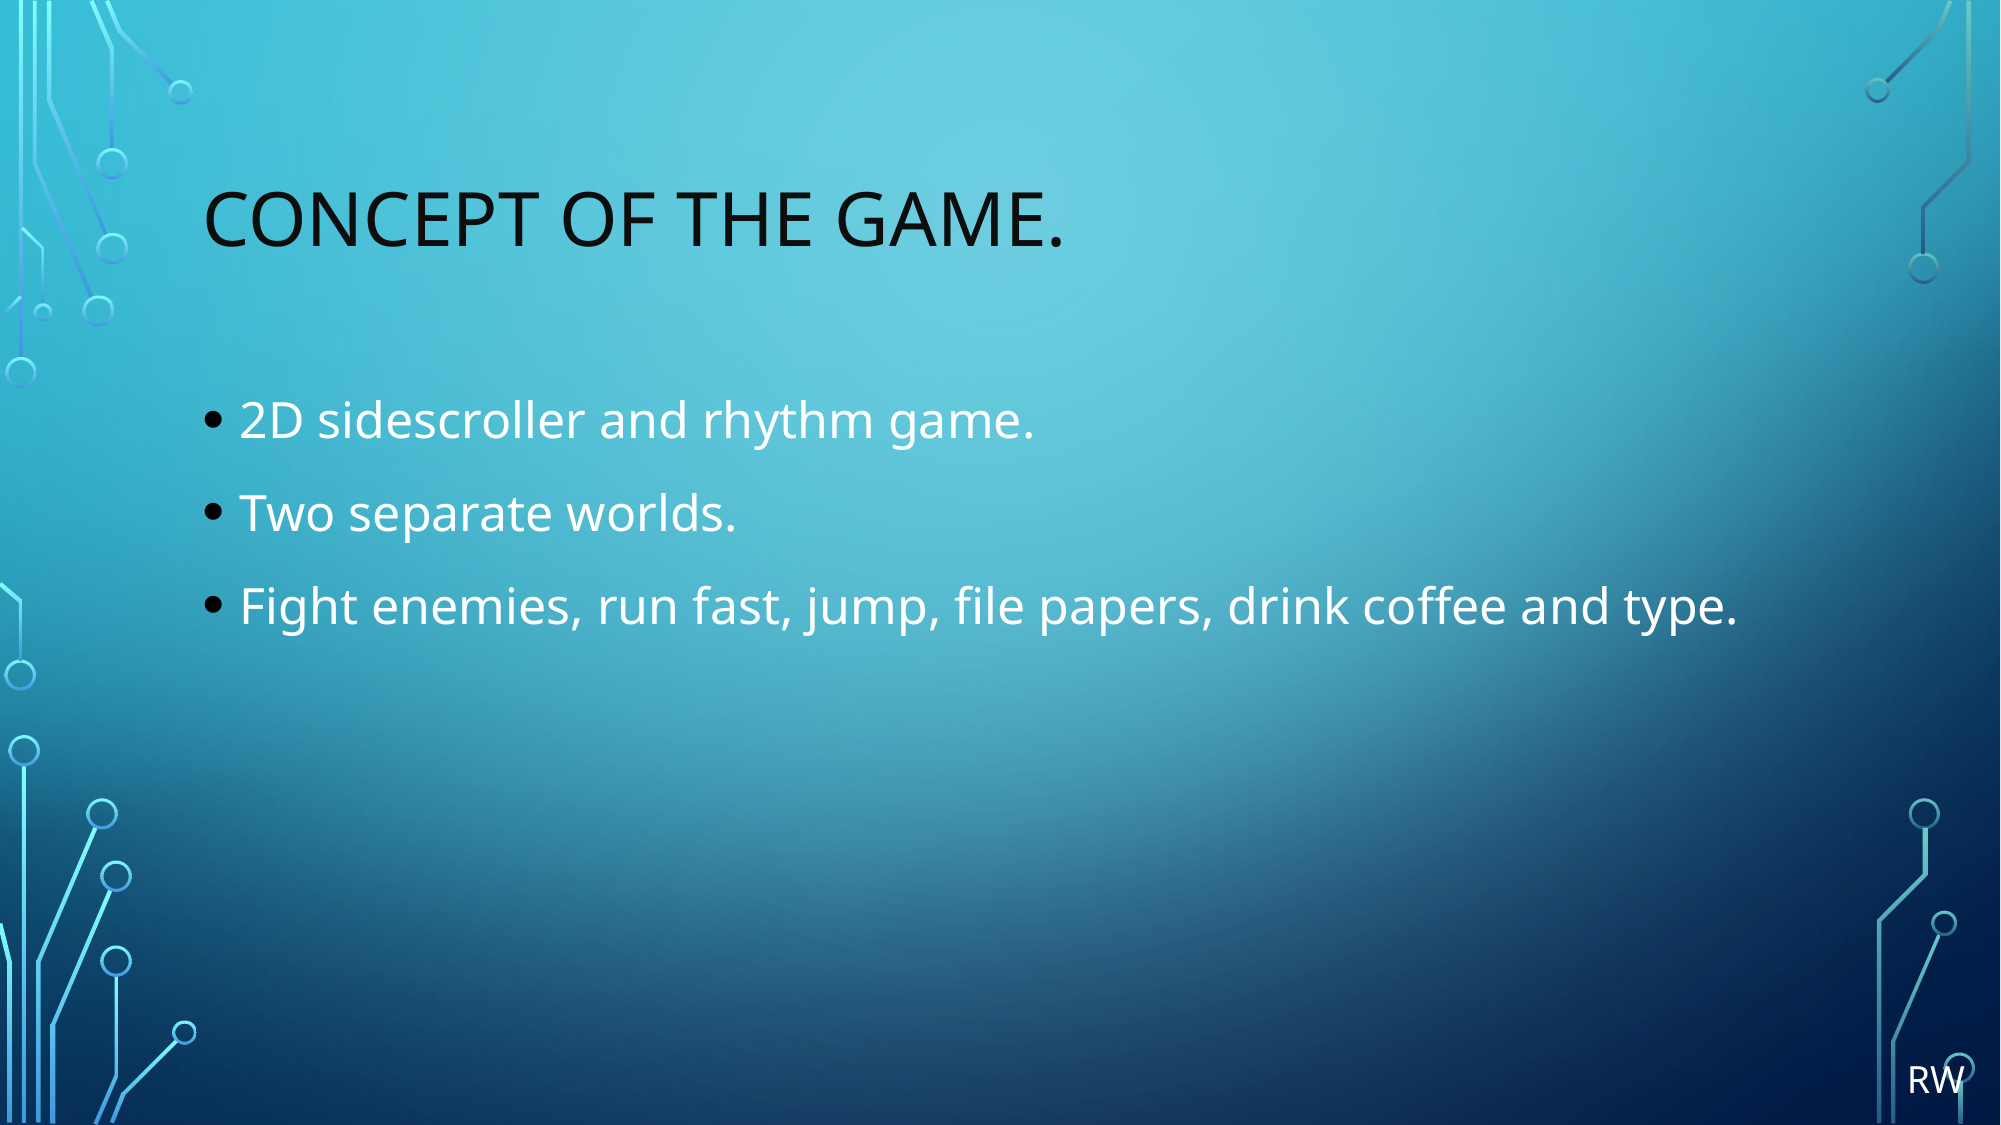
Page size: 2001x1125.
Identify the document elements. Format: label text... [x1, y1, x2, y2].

text_box RW [1891, 1048, 2000, 1110]
list 2D sidescroller and rhythm game. Two separate worlds. Fight enemies, run fast, jump, file papers, drink coffee and type. [187, 369, 1813, 951]
title Concept of the game. [187, 101, 1813, 344]
